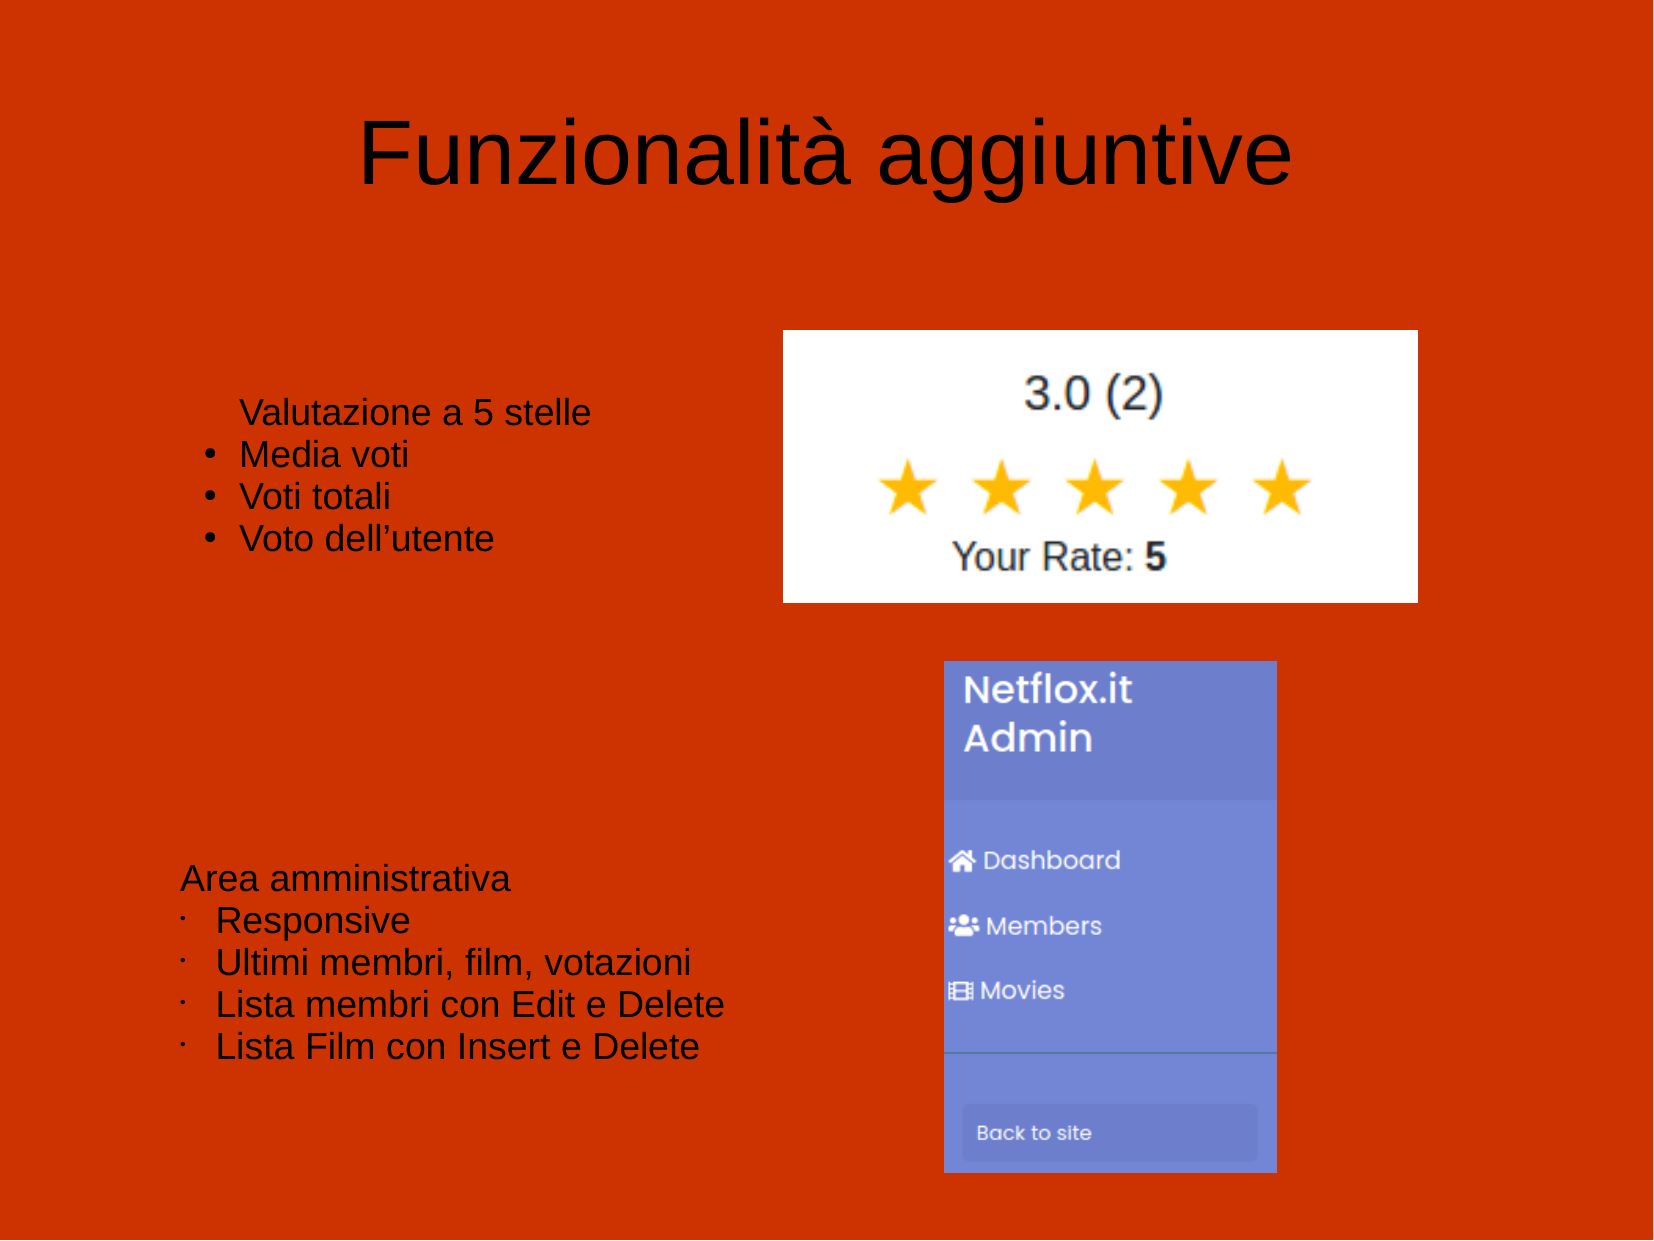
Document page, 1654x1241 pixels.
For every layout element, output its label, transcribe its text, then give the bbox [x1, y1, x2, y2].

title Funzionalità aggiuntive [82, 49, 1571, 257]
picture [944, 661, 1277, 1173]
picture [783, 330, 1418, 603]
text_box Area amministrativa Responsive Ultimi membri, film, votazioni Lista membri con Edit e Delete Lista Film con Insert e Delete [165, 850, 741, 1076]
text_box Valutazione a 5 stelle Media voti Voti totali Voto dell’utente [188, 384, 607, 567]
